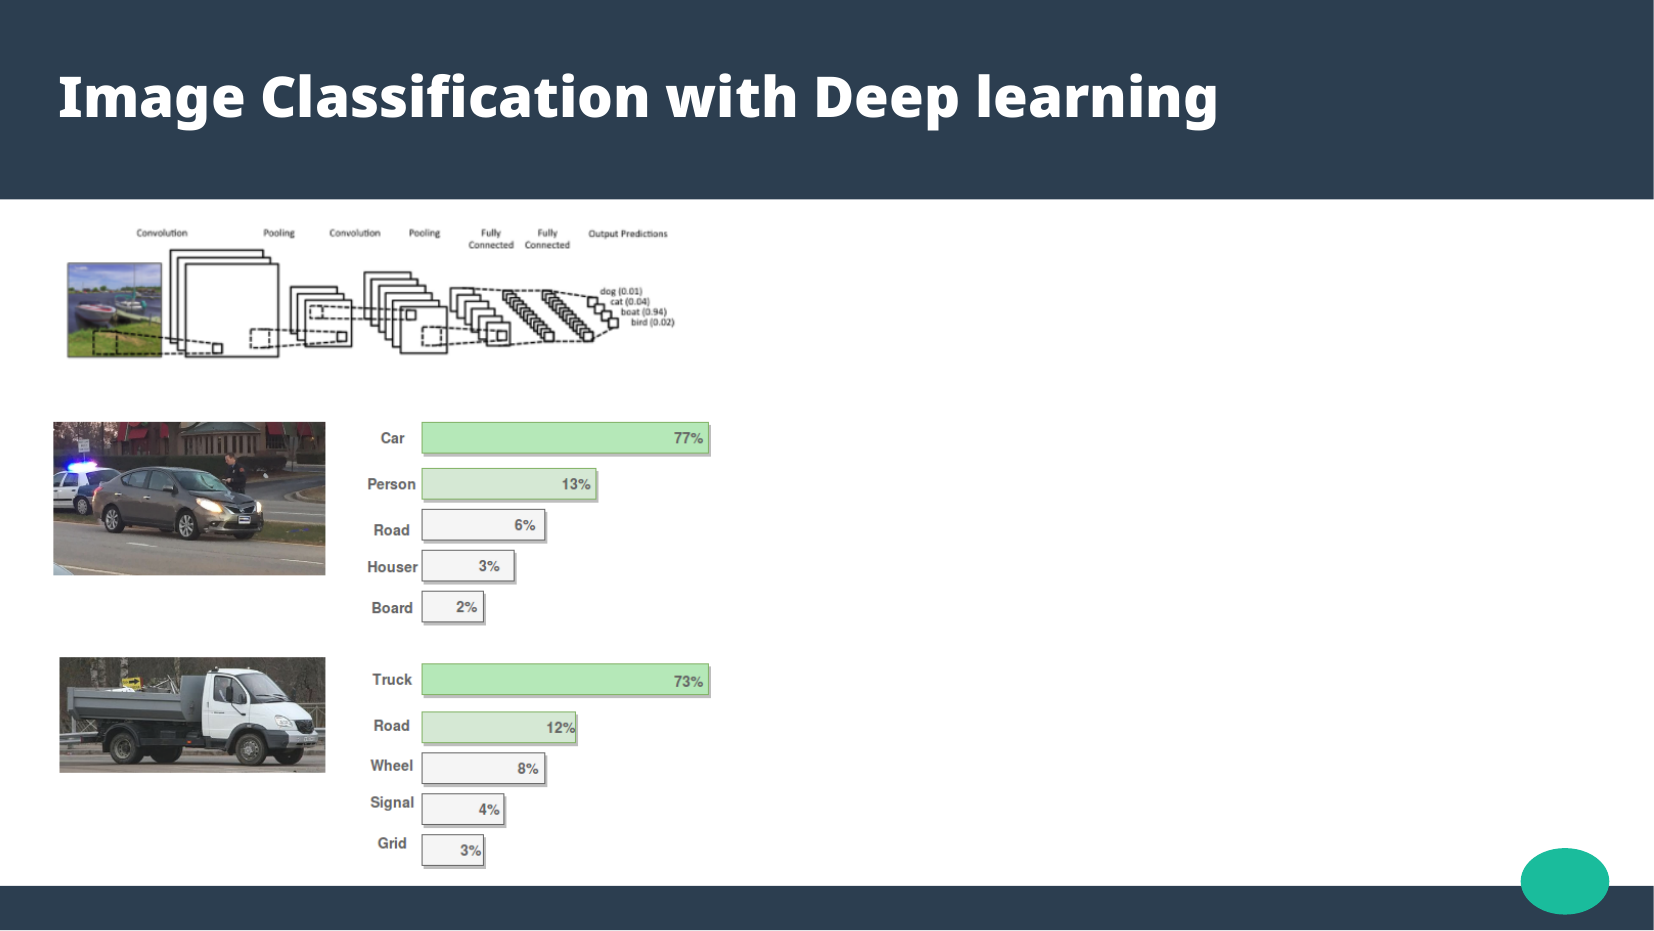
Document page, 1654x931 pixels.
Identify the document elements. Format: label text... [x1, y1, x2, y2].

title Image Classification with Deep learning [59, 37, 1595, 155]
picture [36, 206, 711, 869]
